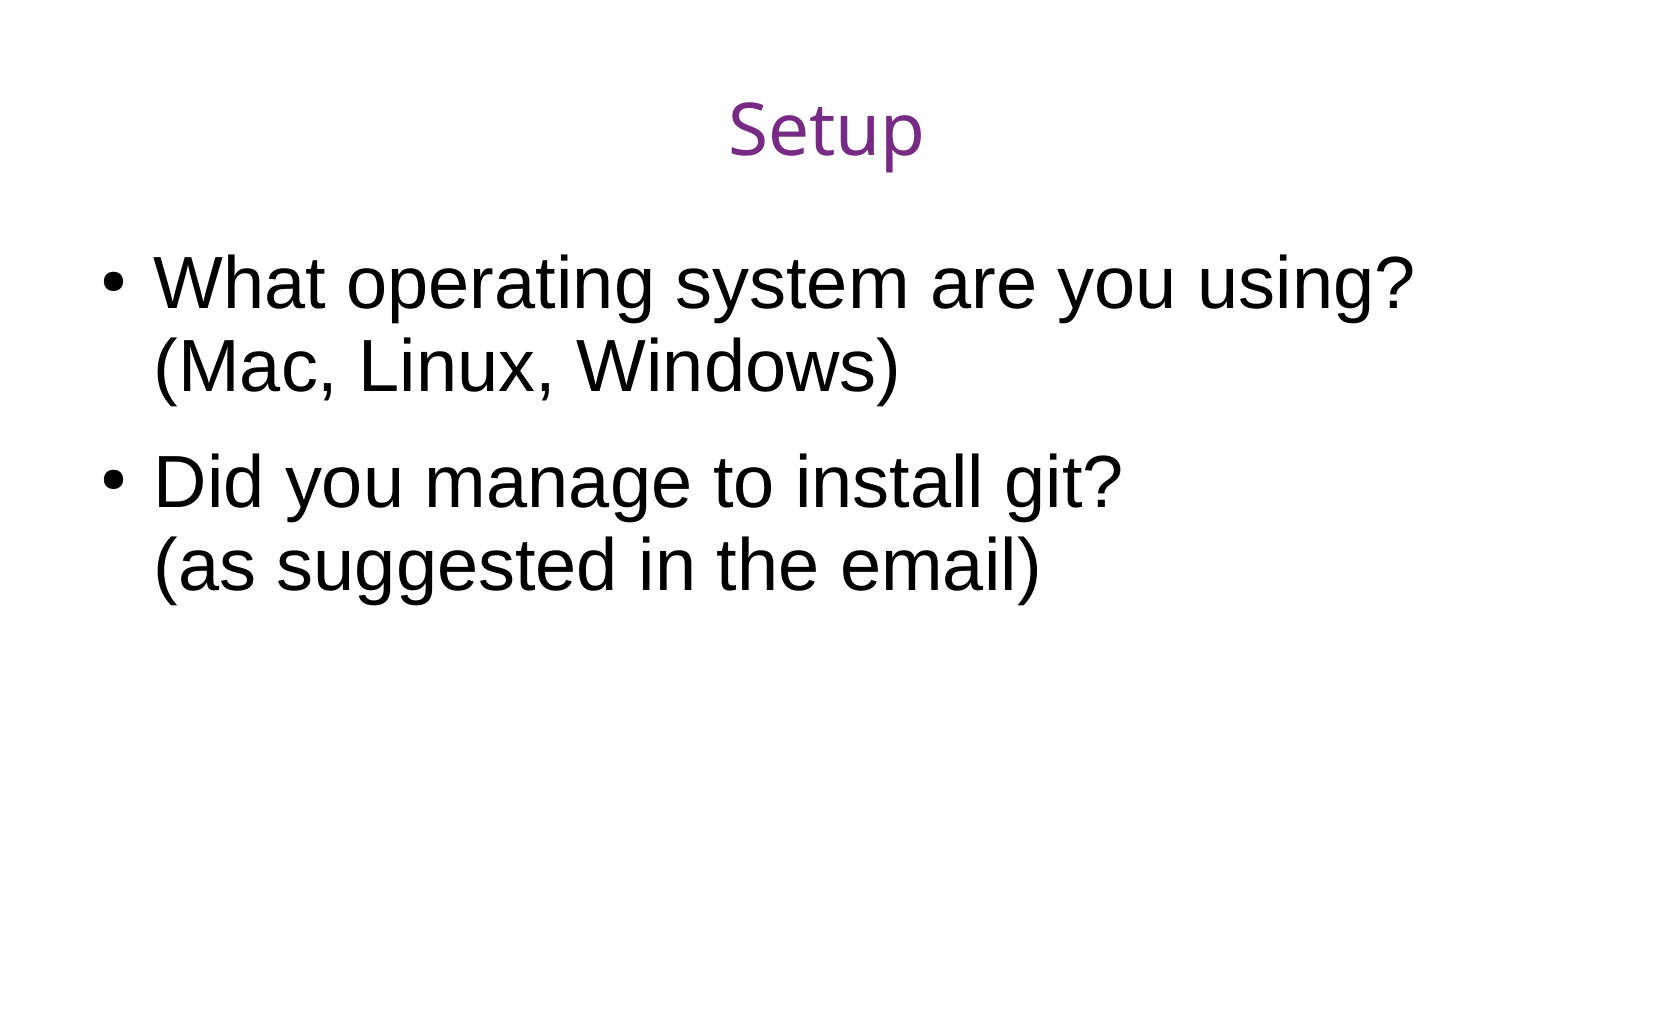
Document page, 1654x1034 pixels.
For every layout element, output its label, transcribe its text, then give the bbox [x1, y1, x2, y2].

title Setup [82, 41, 1571, 214]
list What operating system are you using? (Mac, Linux, Windows) Did you manage to install git? (as suggested in the email) [82, 241, 1571, 842]
